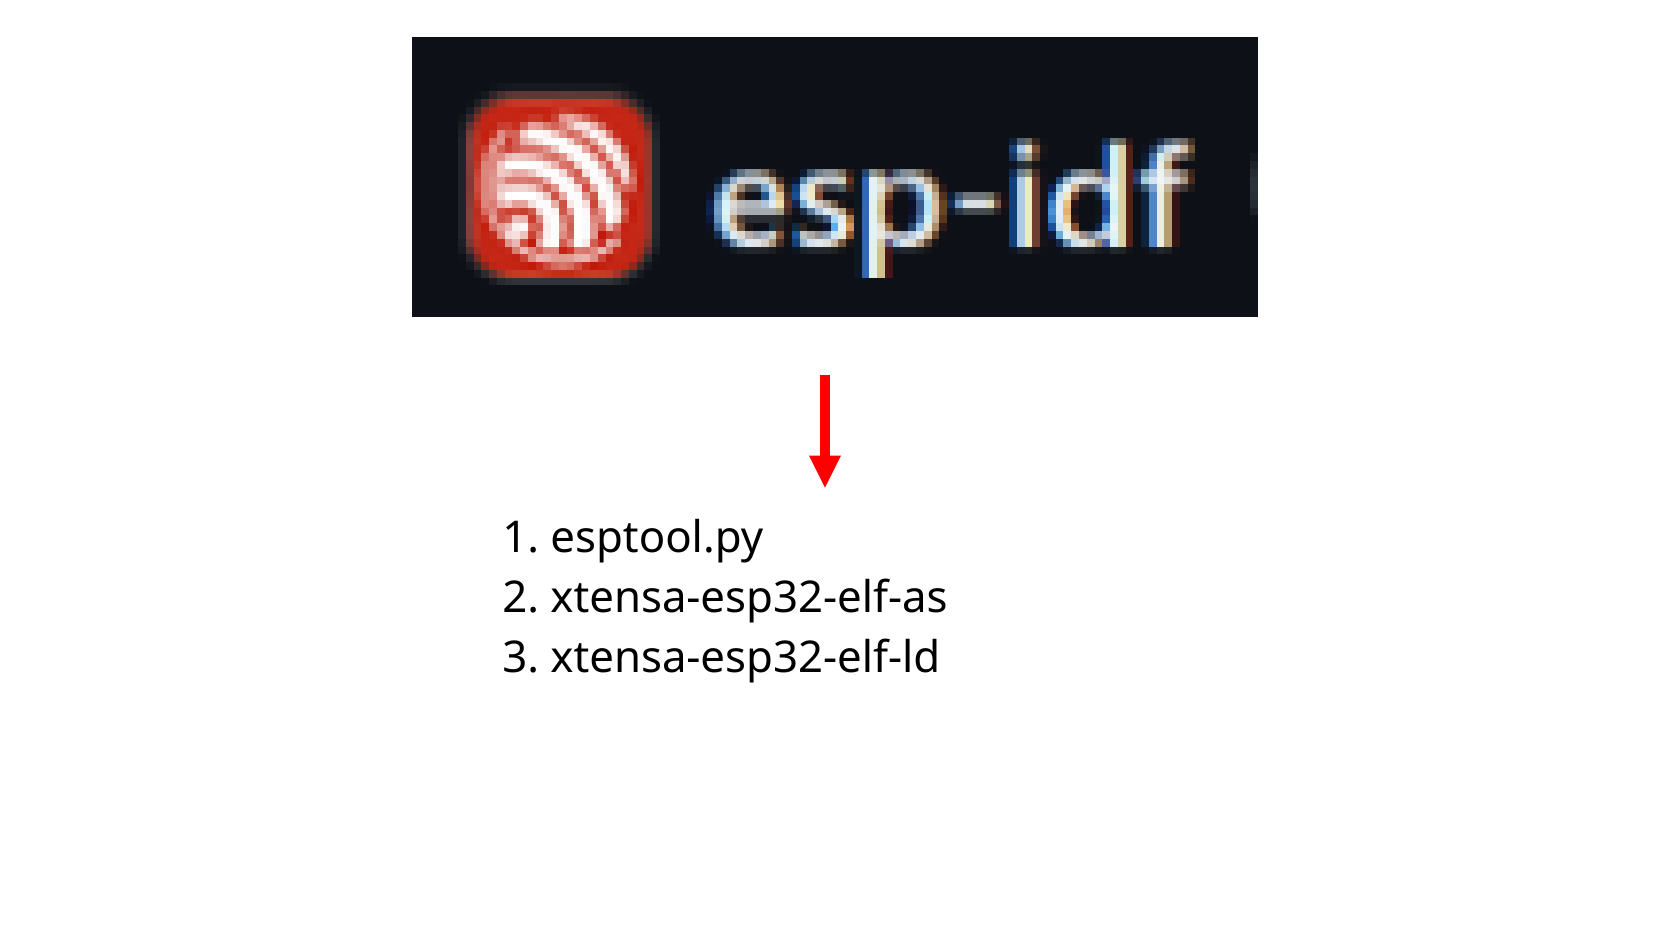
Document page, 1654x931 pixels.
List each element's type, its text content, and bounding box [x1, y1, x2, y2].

text_box 1. esptool.py 2. xtensa-esp32-elf-as 3. xtensa-esp32-elf-ld [487, 498, 1163, 730]
picture [412, 37, 1258, 317]
